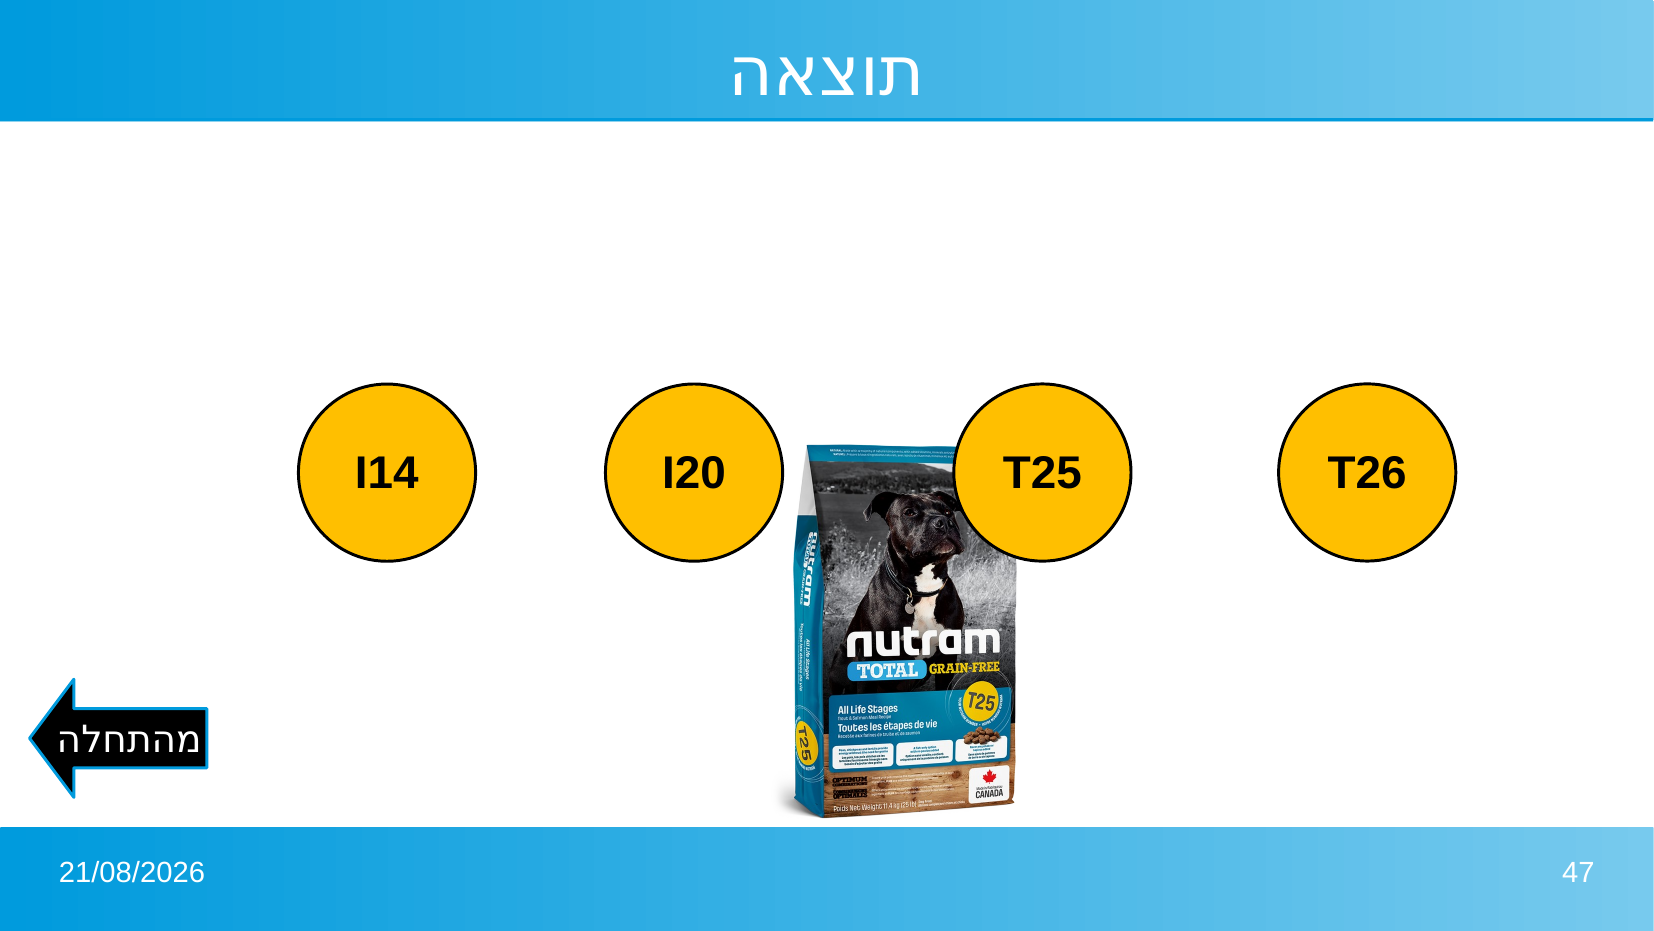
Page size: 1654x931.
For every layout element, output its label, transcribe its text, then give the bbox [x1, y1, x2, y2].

title תוצאה [59, 21, 1595, 116]
text_box מהתחלה [29, 679, 207, 798]
text_box I20 [605, 383, 783, 562]
text_box T25 [953, 383, 1132, 562]
text_box T26 [1278, 383, 1456, 562]
text_box I14 [298, 384, 476, 562]
picture [767, 442, 1042, 820]
